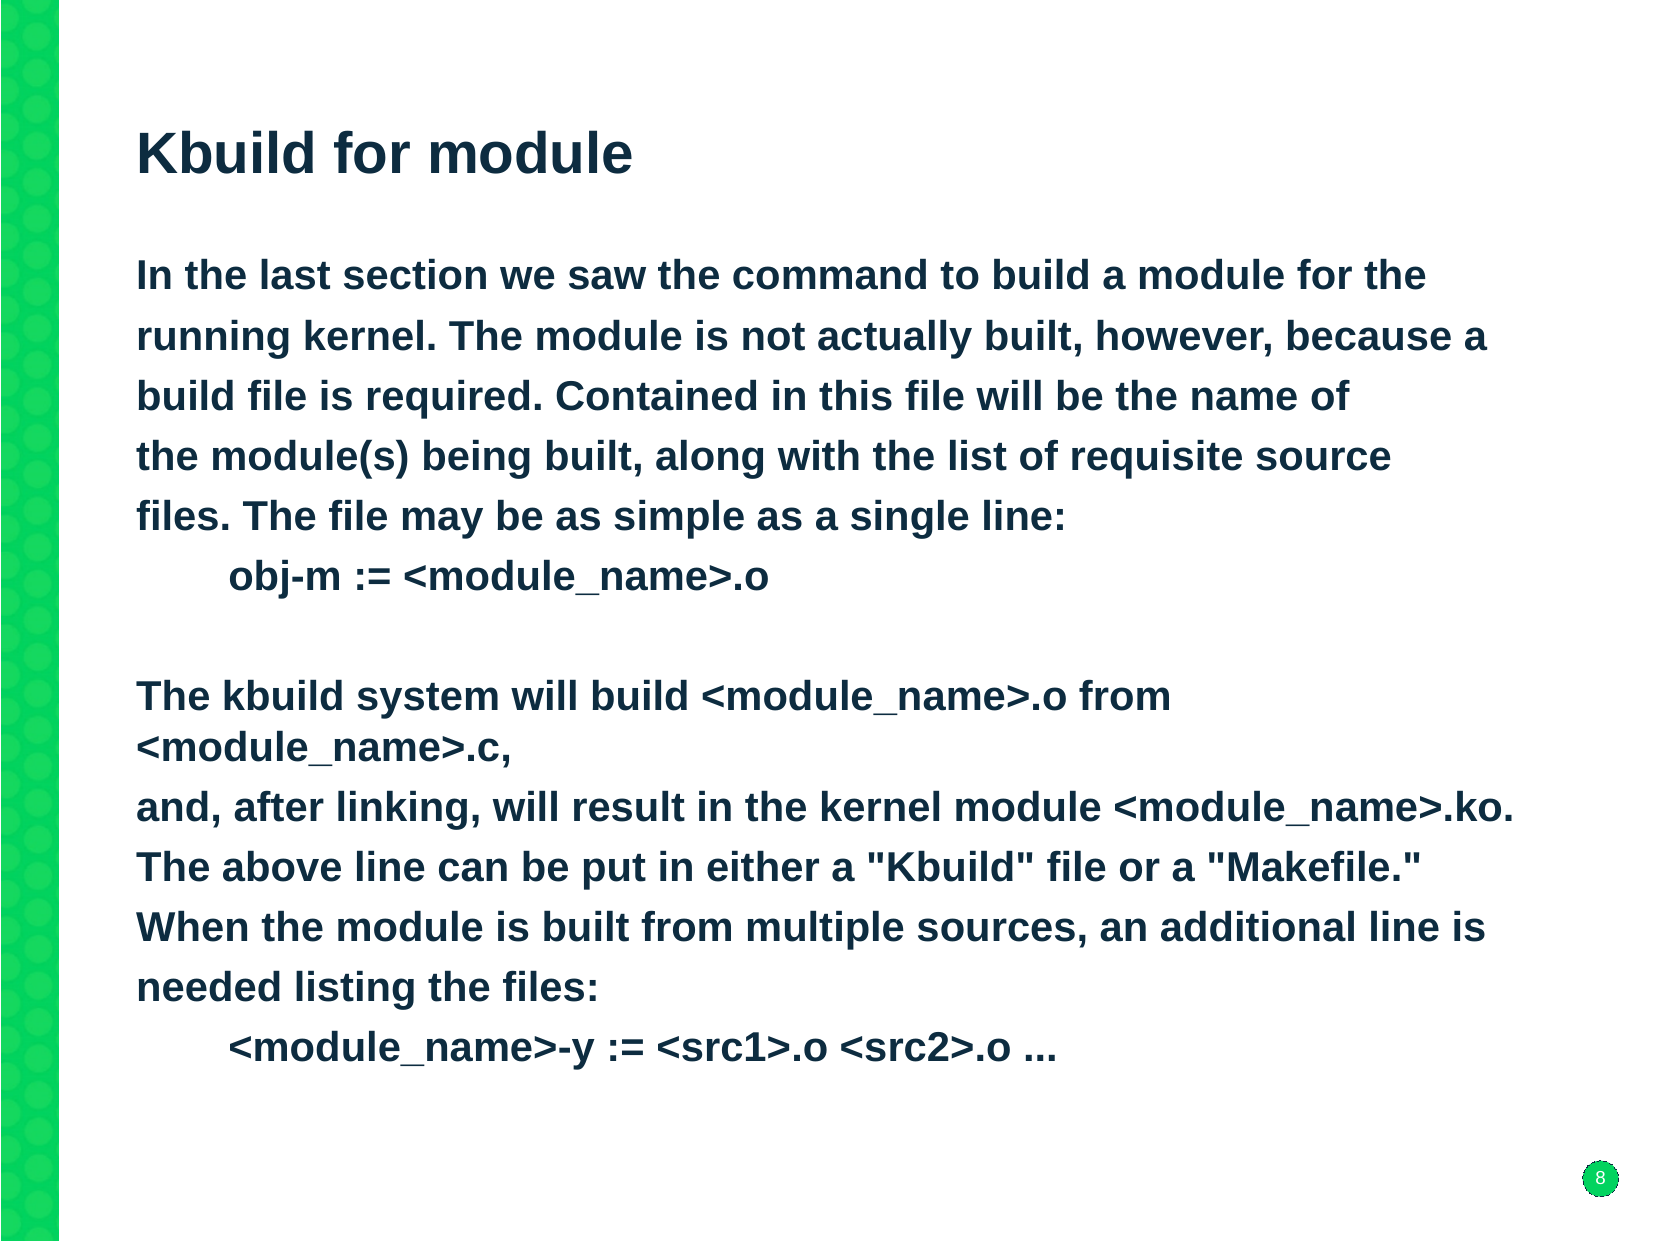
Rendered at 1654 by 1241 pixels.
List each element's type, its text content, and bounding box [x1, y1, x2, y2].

picture [1, 0, 59, 1241]
list In the last section we saw the command to build a module for the running kernel. The module is not actually built, however, because a build file is required. Contained in this file will be the name of the module(s) being built, along with the list of requisite source files. The file may be as simple as a single line: obj-m := <module_name>.o The kbuild system will build <module_name>.o from <module_name>.c, and, after linking, will result in the kernel module <module_name>.ko. The above line can be put in either a "Kbuild" file or a "Makefile." When the module is built from multiple sources, an additional line is needed listing the files: <module_name>-y := <src1>.o <src2>.o ... [121, 240, 1531, 1050]
title Kbuild for module [121, 49, 1531, 240]
